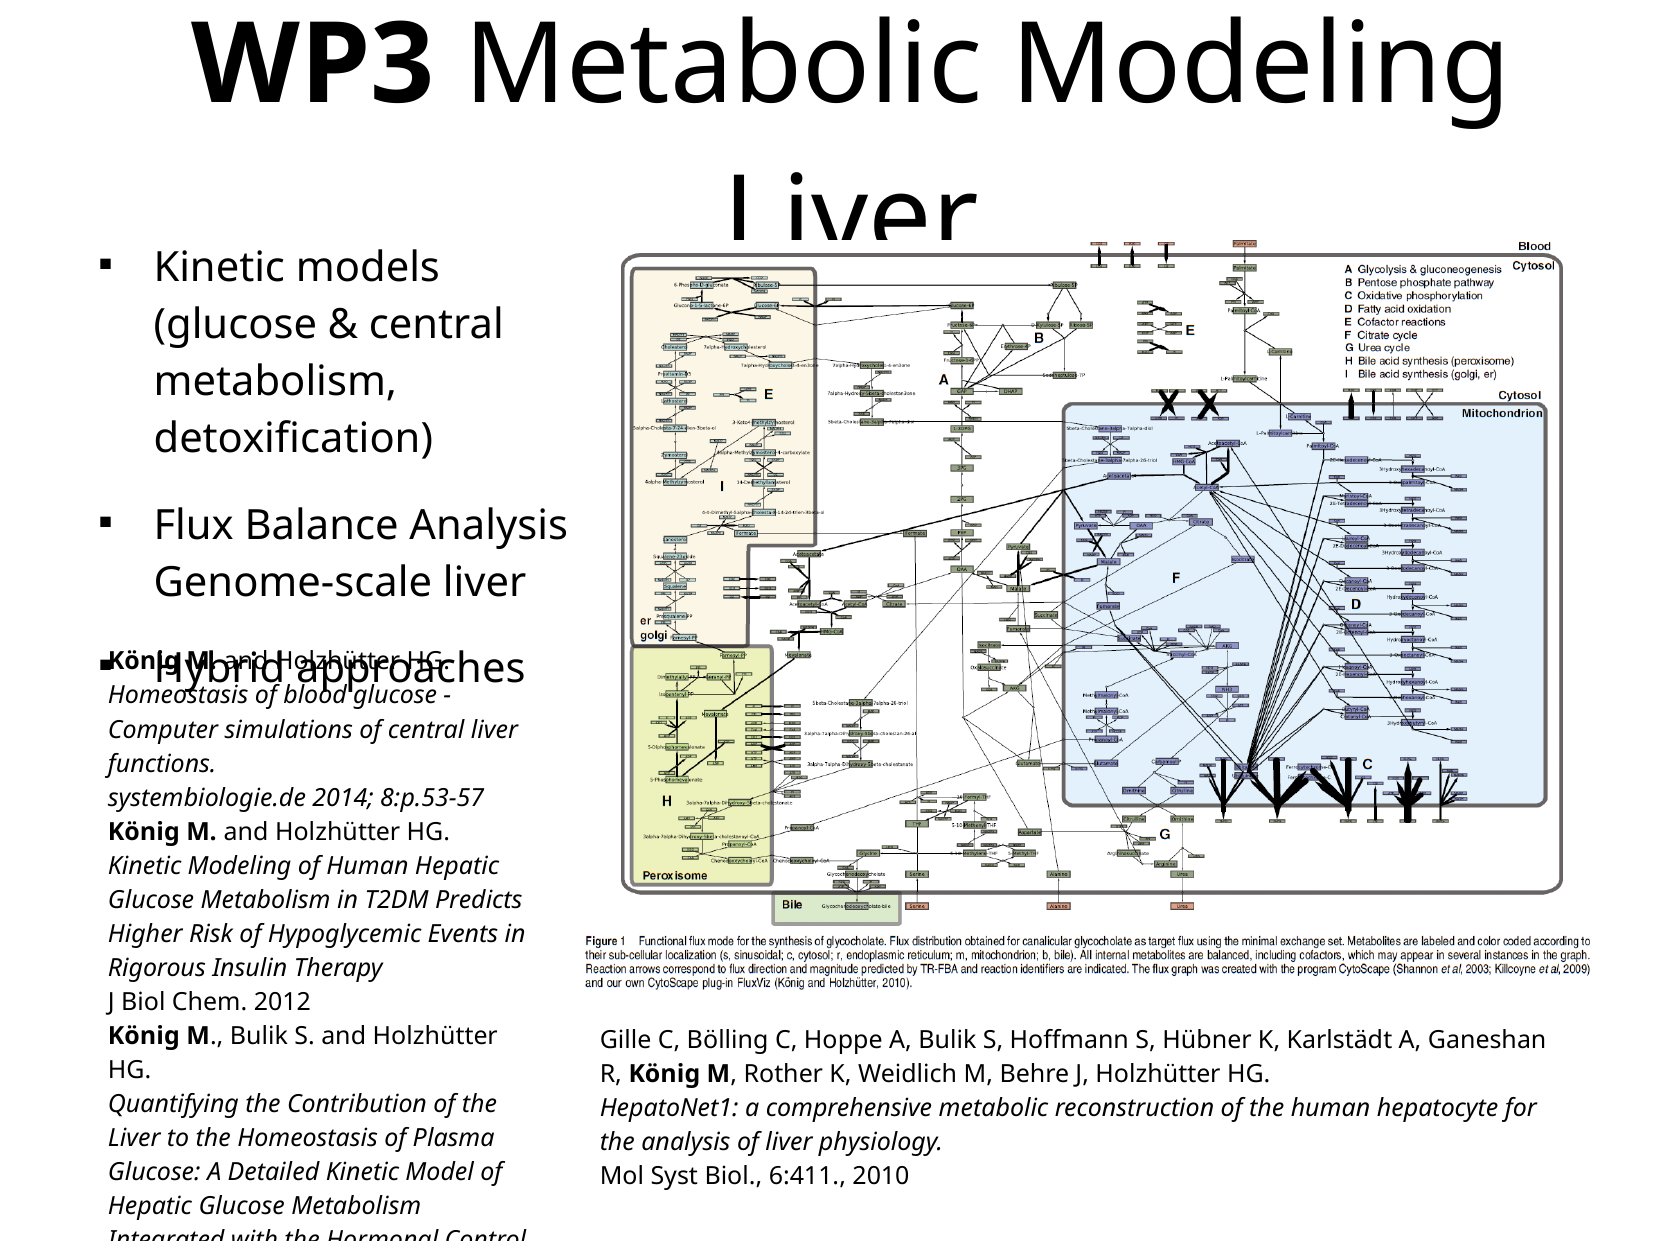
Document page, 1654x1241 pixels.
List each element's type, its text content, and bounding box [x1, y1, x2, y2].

text_box König M. and Holzhütter HG. Homeostasis of blood glucose - Computer simulations of central liver functions. systembiologie.de 2014; 8:p.53-57 König M. and Holzhütter HG. Kinetic Modeling of Human Hepatic Glucose Metabolism in T2DM Predicts Higher Risk of Hypoglycemic Events in Rigorous Insulin Therapy J Biol Chem. 2012 König M., Bulik S. and Holzhütter HG. Quantifying the Contribution of the Liver to the Homeostasis of Plasma Glucose: A Detailed Kinetic Model of Hepatic Glucose Metabolism Integrated with the Hormonal Control by Insulin, Glucagon and Epinephrine PLoS Comput Biol. 2012 [93, 635, 550, 1241]
picture [585, 240, 1590, 990]
text_box Gille C, Bölling C, Hoppe A, Bulik S, Hoffmann S, Hübner K, Karlstädt A, Ganeshan R, König M, Rother K, Weidlich M, Behre J, Holzhütter HG. HepatoNet1: a comprehensive metabolic reconstruction of the human hepatocyte for the analysis of liver physiology. Mol Syst Biol., 6:411., 2010 [585, 1014, 1591, 1195]
title WP3 Metabolic Modeling Liver [82, 4, 1621, 267]
list Kinetic models (glucose & central metabolism, detoxification) Flux Balance Analysis Genome-scale liver Hybrid approaches [82, 236, 646, 957]
